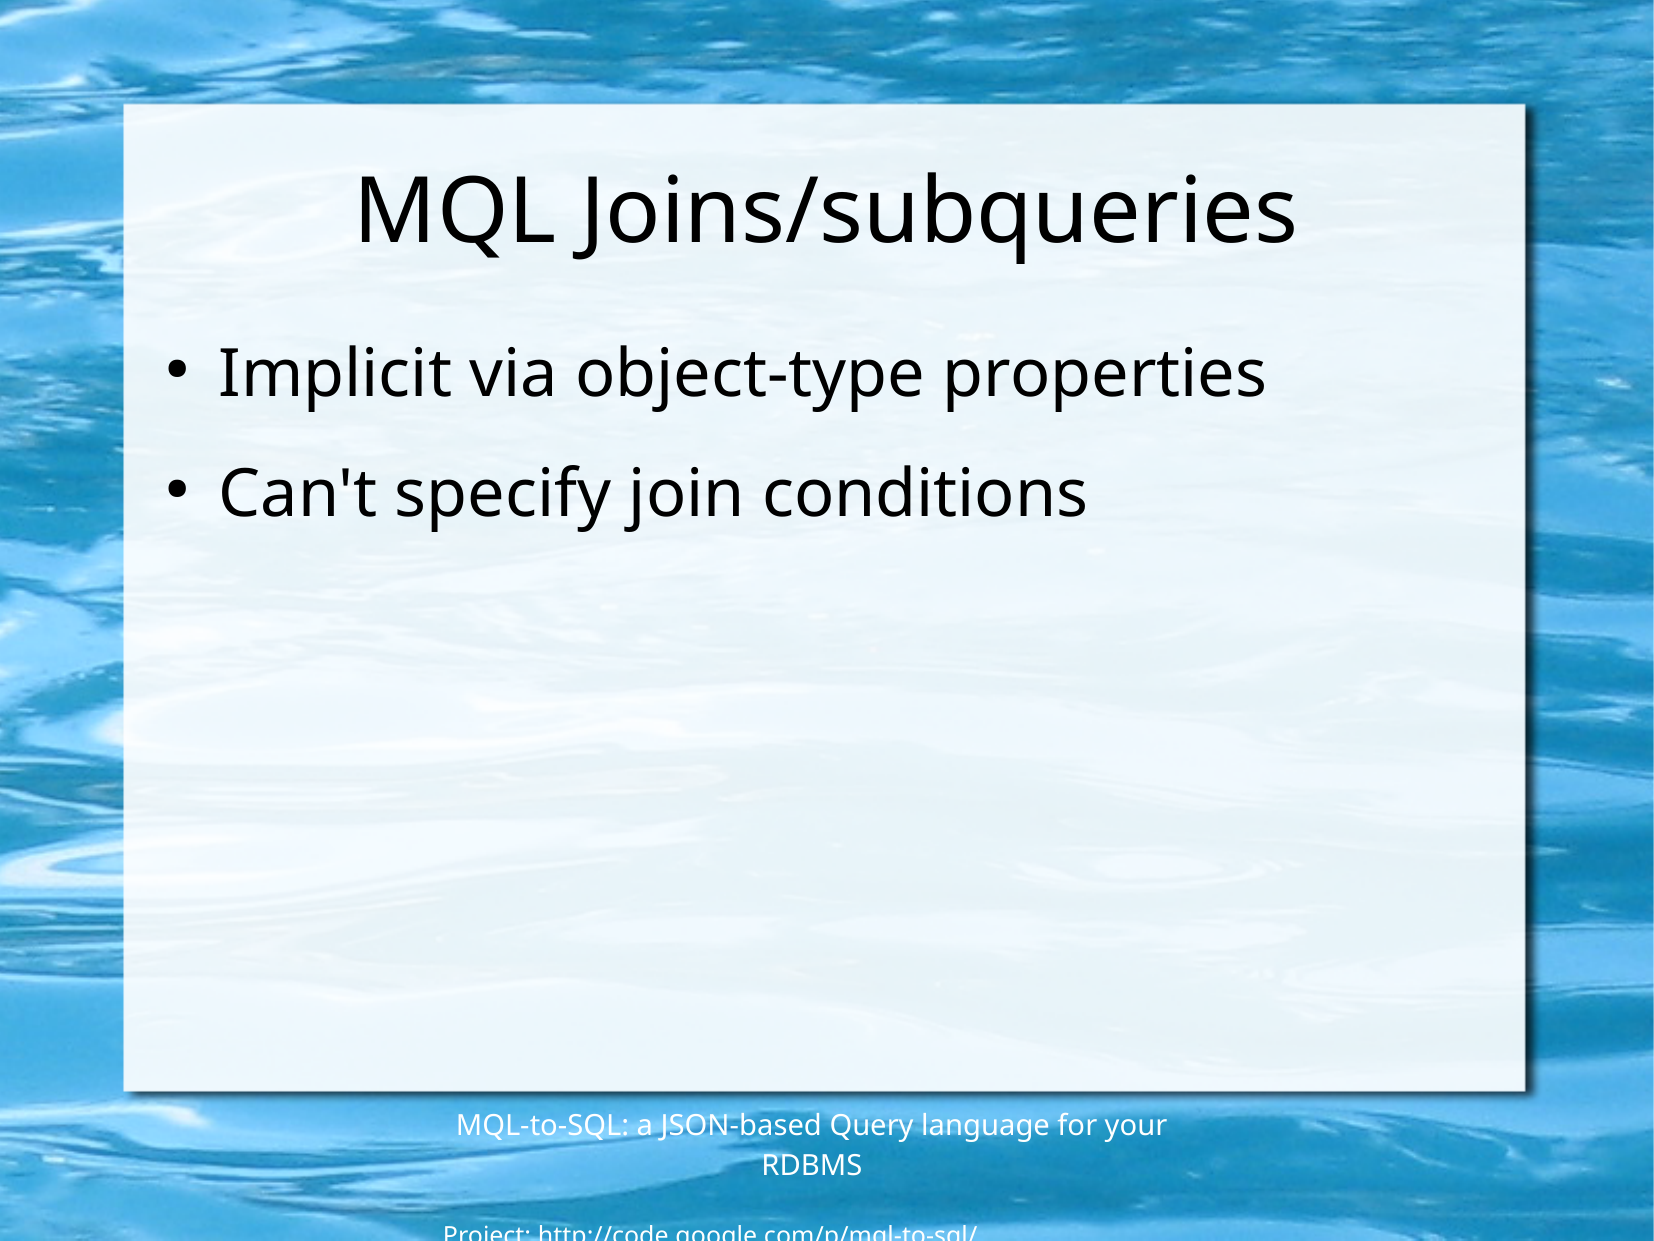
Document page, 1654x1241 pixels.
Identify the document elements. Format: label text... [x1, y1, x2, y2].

list Implicit via object-type properties Can't specify join conditions [147, 324, 1506, 1049]
picture [643, 1232, 650, 1241]
picture [914, 1232, 921, 1241]
title MQL Joins/subqueries [147, 118, 1506, 296]
picture [950, 1232, 957, 1241]
picture [471, 1232, 478, 1241]
picture [541, 1232, 548, 1241]
picture [0, 0, 1654, 1241]
picture [876, 1232, 883, 1241]
picture [780, 1232, 787, 1241]
picture [861, 1232, 867, 1241]
picture [795, 1232, 802, 1241]
picture [679, 1232, 686, 1241]
picture [710, 1232, 717, 1241]
picture [827, 1232, 835, 1241]
picture [852, 1232, 859, 1241]
picture [447, 1228, 454, 1235]
picture [725, 1232, 732, 1241]
picture [575, 1232, 583, 1241]
picture [804, 1232, 810, 1241]
picture [694, 1232, 701, 1241]
picture [628, 1232, 635, 1241]
